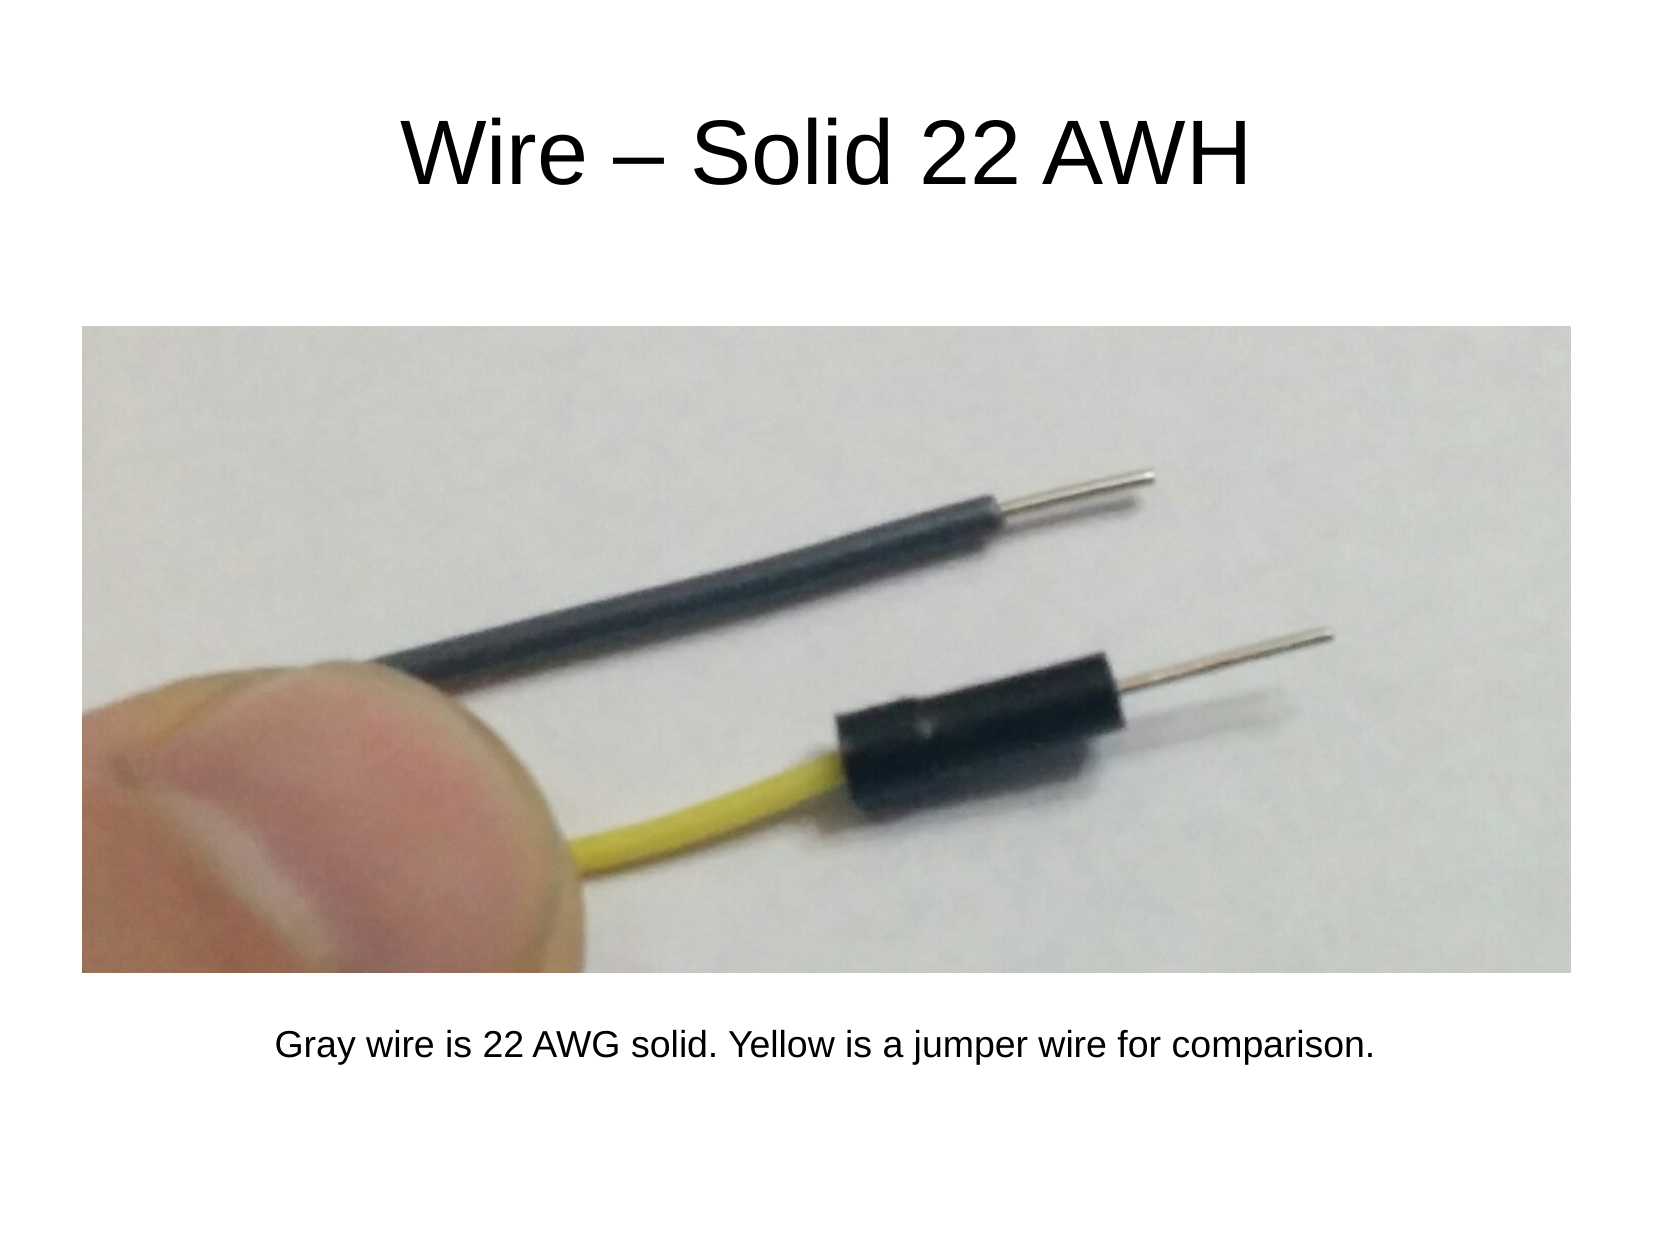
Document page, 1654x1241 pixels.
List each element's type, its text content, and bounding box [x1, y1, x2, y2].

title Wire – Solid 22 AWH [82, 49, 1571, 257]
picture [82, 326, 1571, 973]
text_box Gray wire is 22 AWG solid. Yellow is a jumper wire for comparison. [259, 1015, 1391, 1073]
